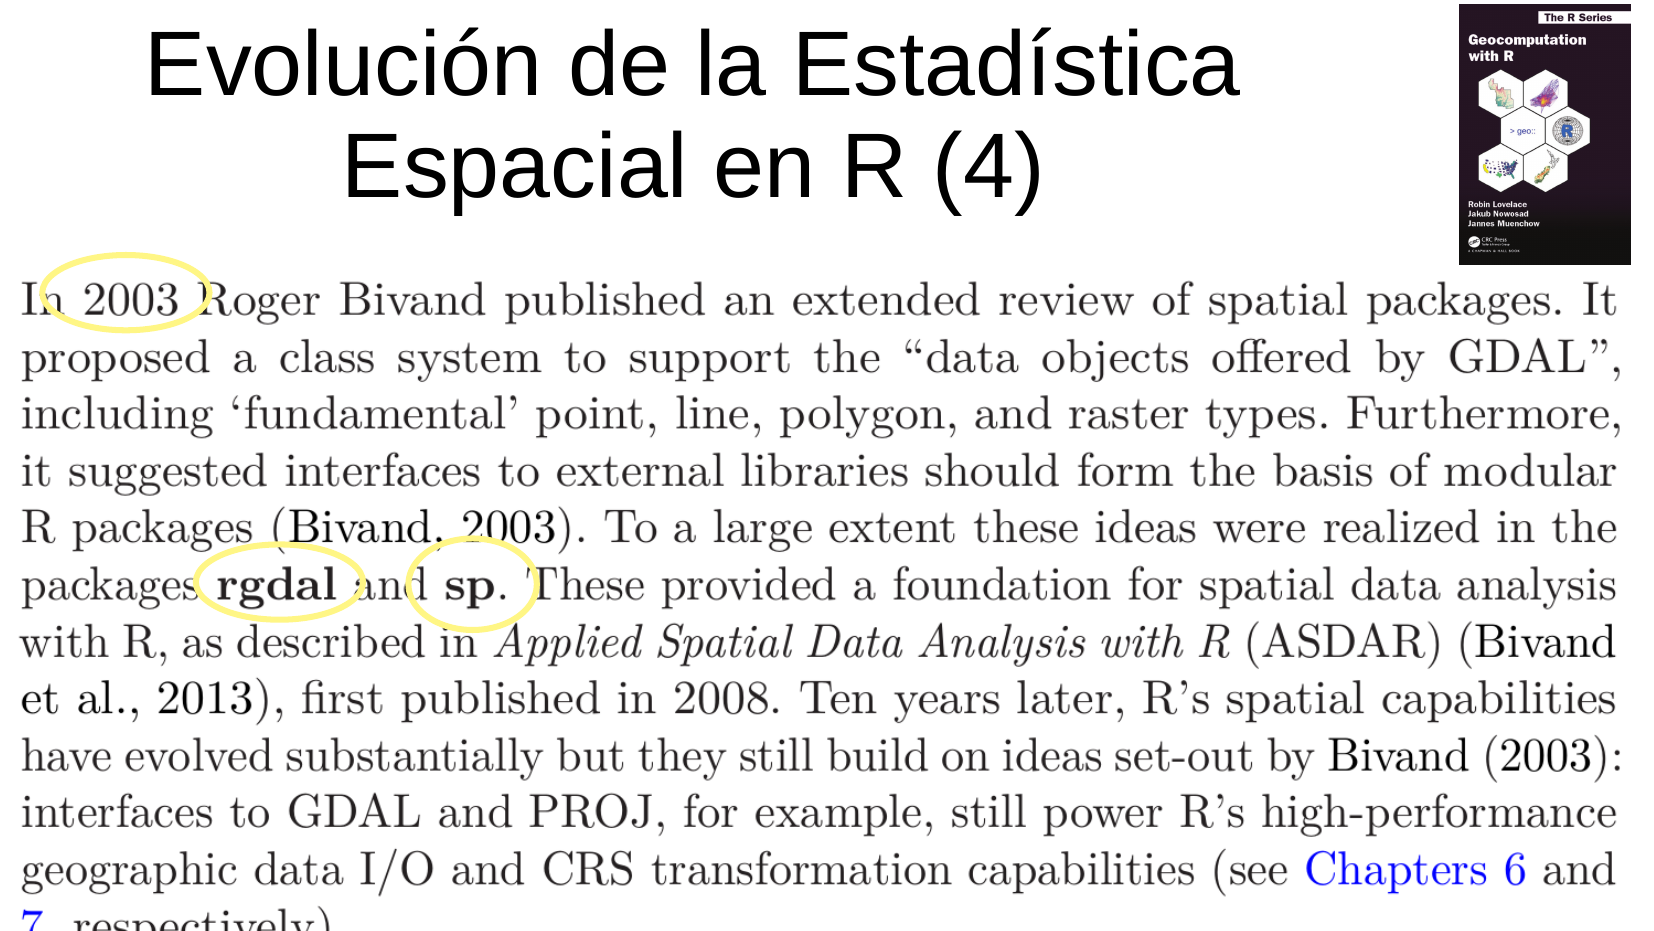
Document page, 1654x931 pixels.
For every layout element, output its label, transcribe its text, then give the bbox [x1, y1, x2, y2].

text_box [195, 544, 364, 620]
title Evolución de la Estadística Espacial en R (4) [82, 12, 1306, 218]
picture [2, 4, 1654, 931]
text_box [408, 538, 537, 631]
text_box [42, 255, 210, 331]
